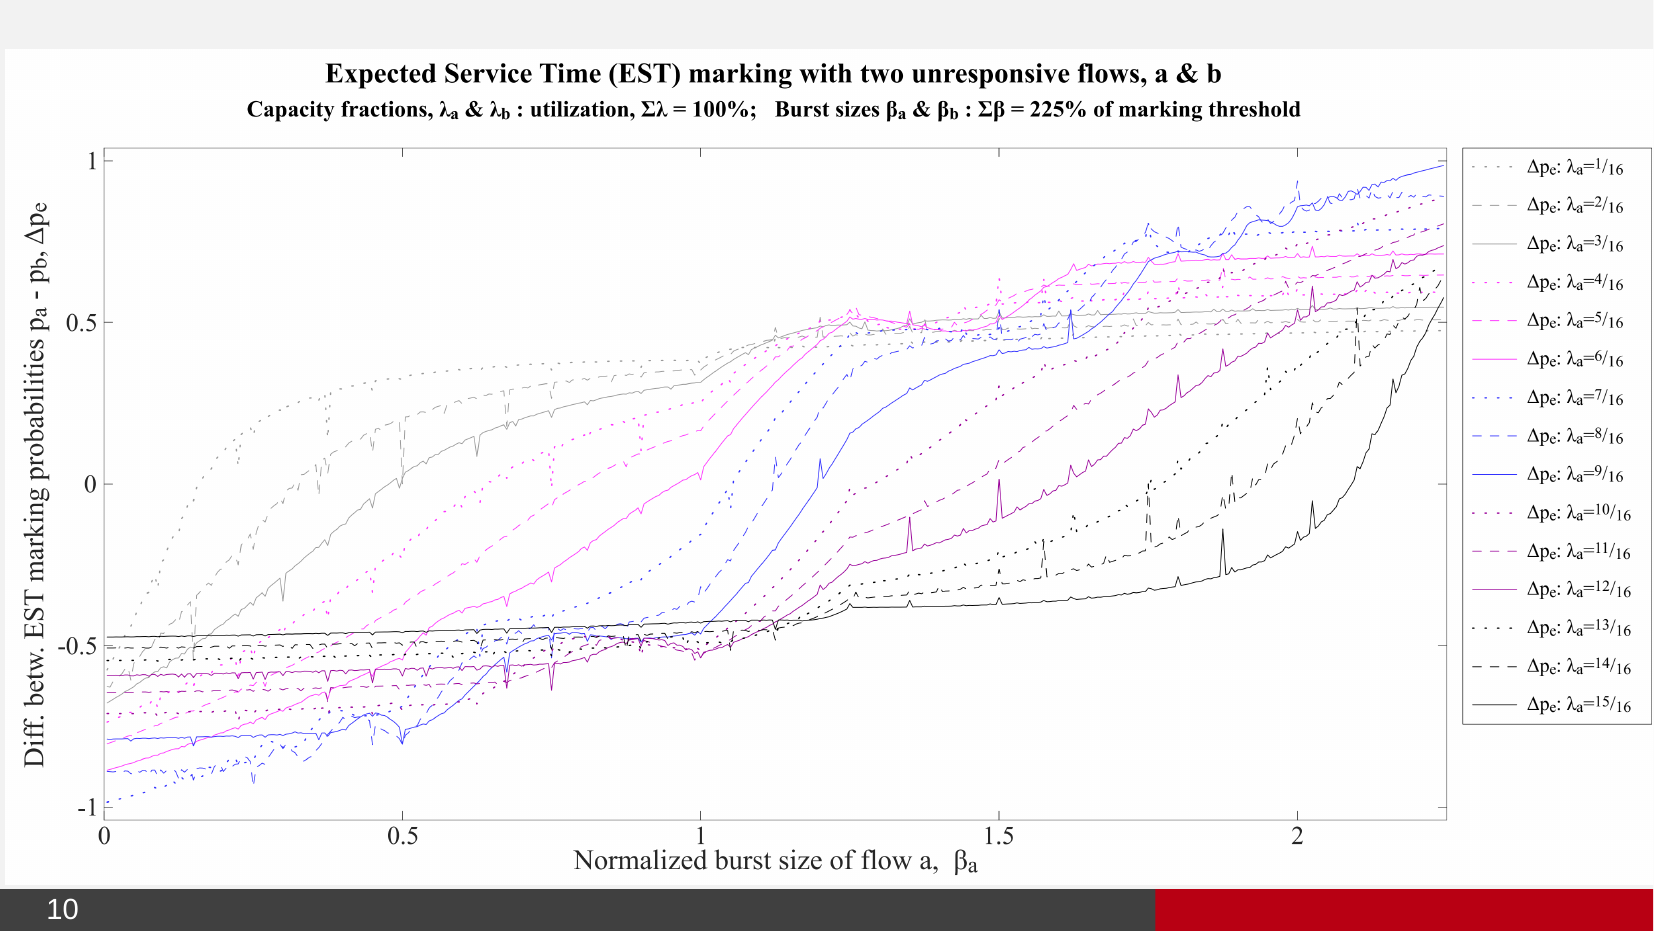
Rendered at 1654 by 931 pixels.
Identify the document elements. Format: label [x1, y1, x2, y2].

picture [5, 49, 1654, 885]
